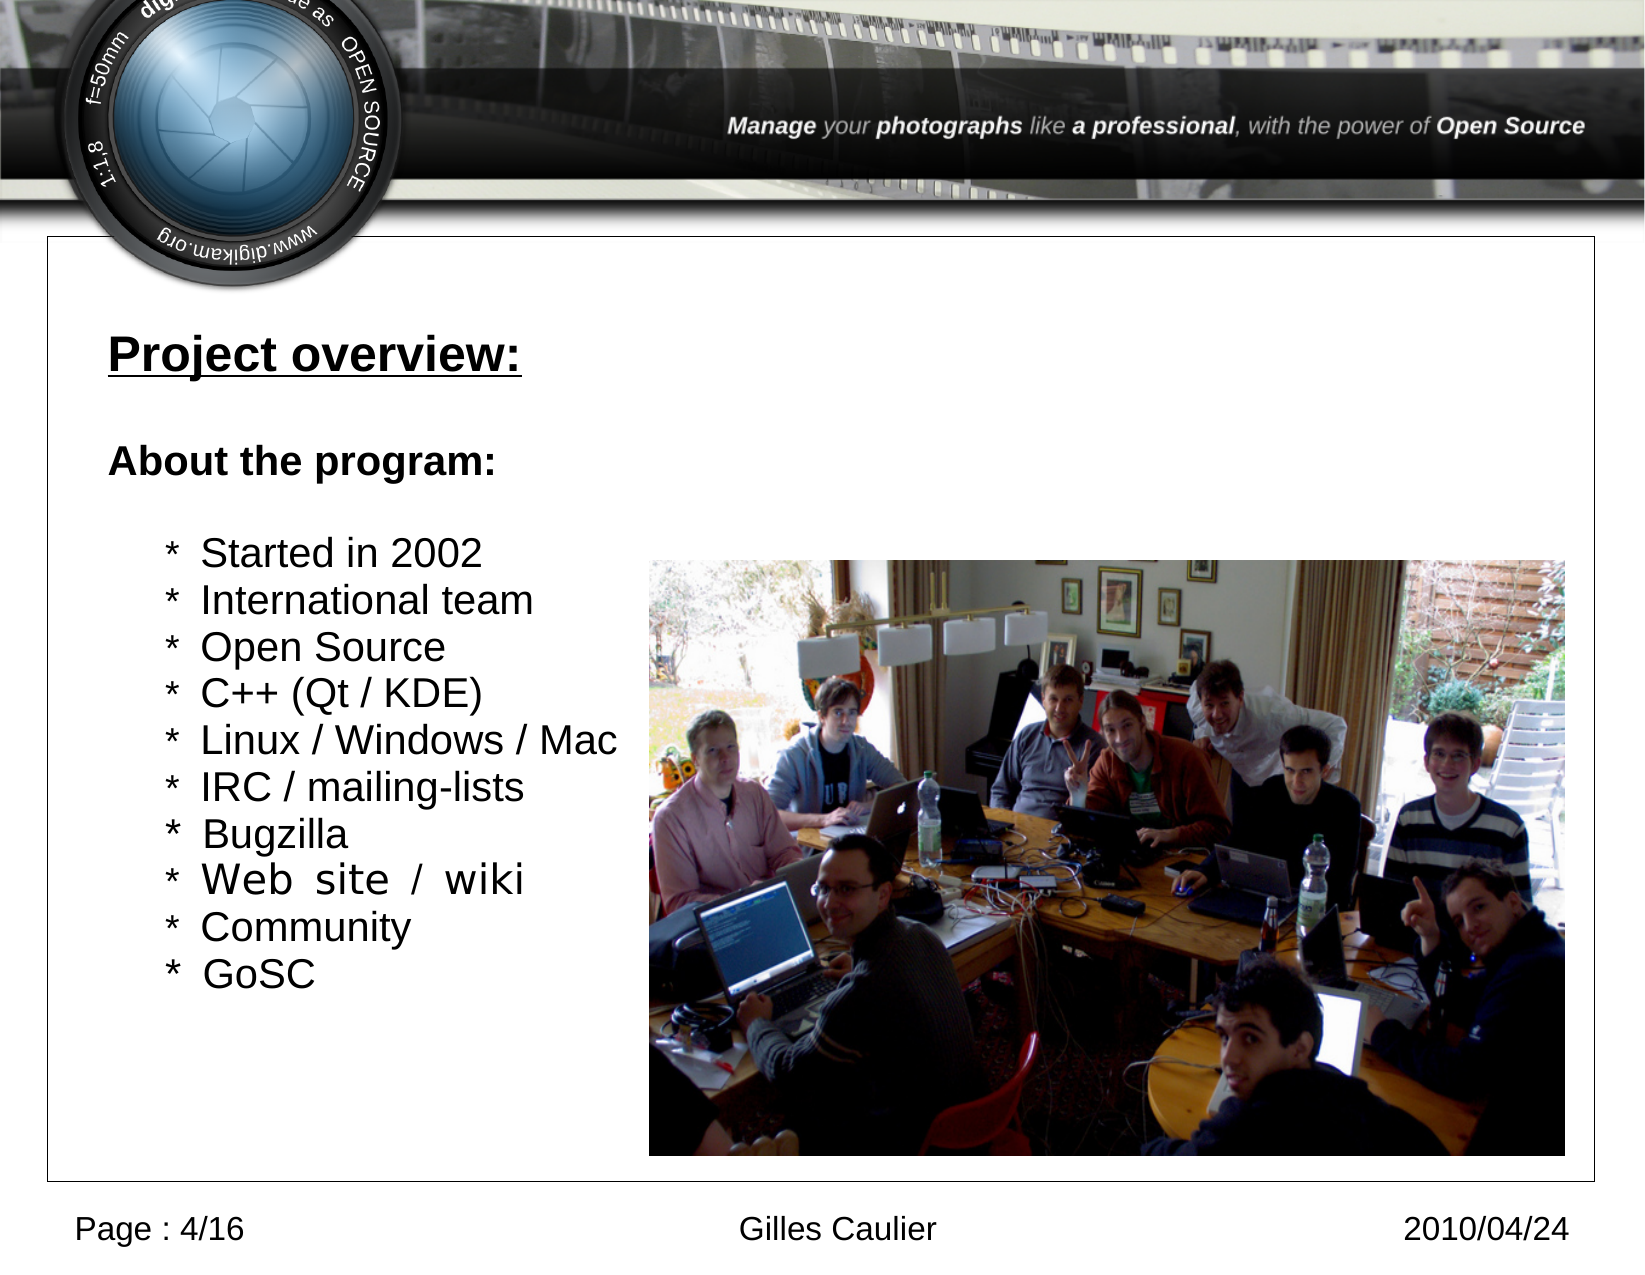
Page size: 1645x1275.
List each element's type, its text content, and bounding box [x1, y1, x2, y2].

text_box Page : <numéro>/16 Gilles Caulier 2010/04/24 [21, 1207, 1623, 1251]
title Project overview: About the program: * Started in 2002 * International team * Open Source * C++ (Qt / KDE) * Linux / Windows / Mac * IRC / mailing-lists * Bugzilla * Web site / wiki * Community * GoSC [47, 243, 1595, 1182]
picture [649, 560, 1565, 1156]
picture [0, 0, 1645, 296]
